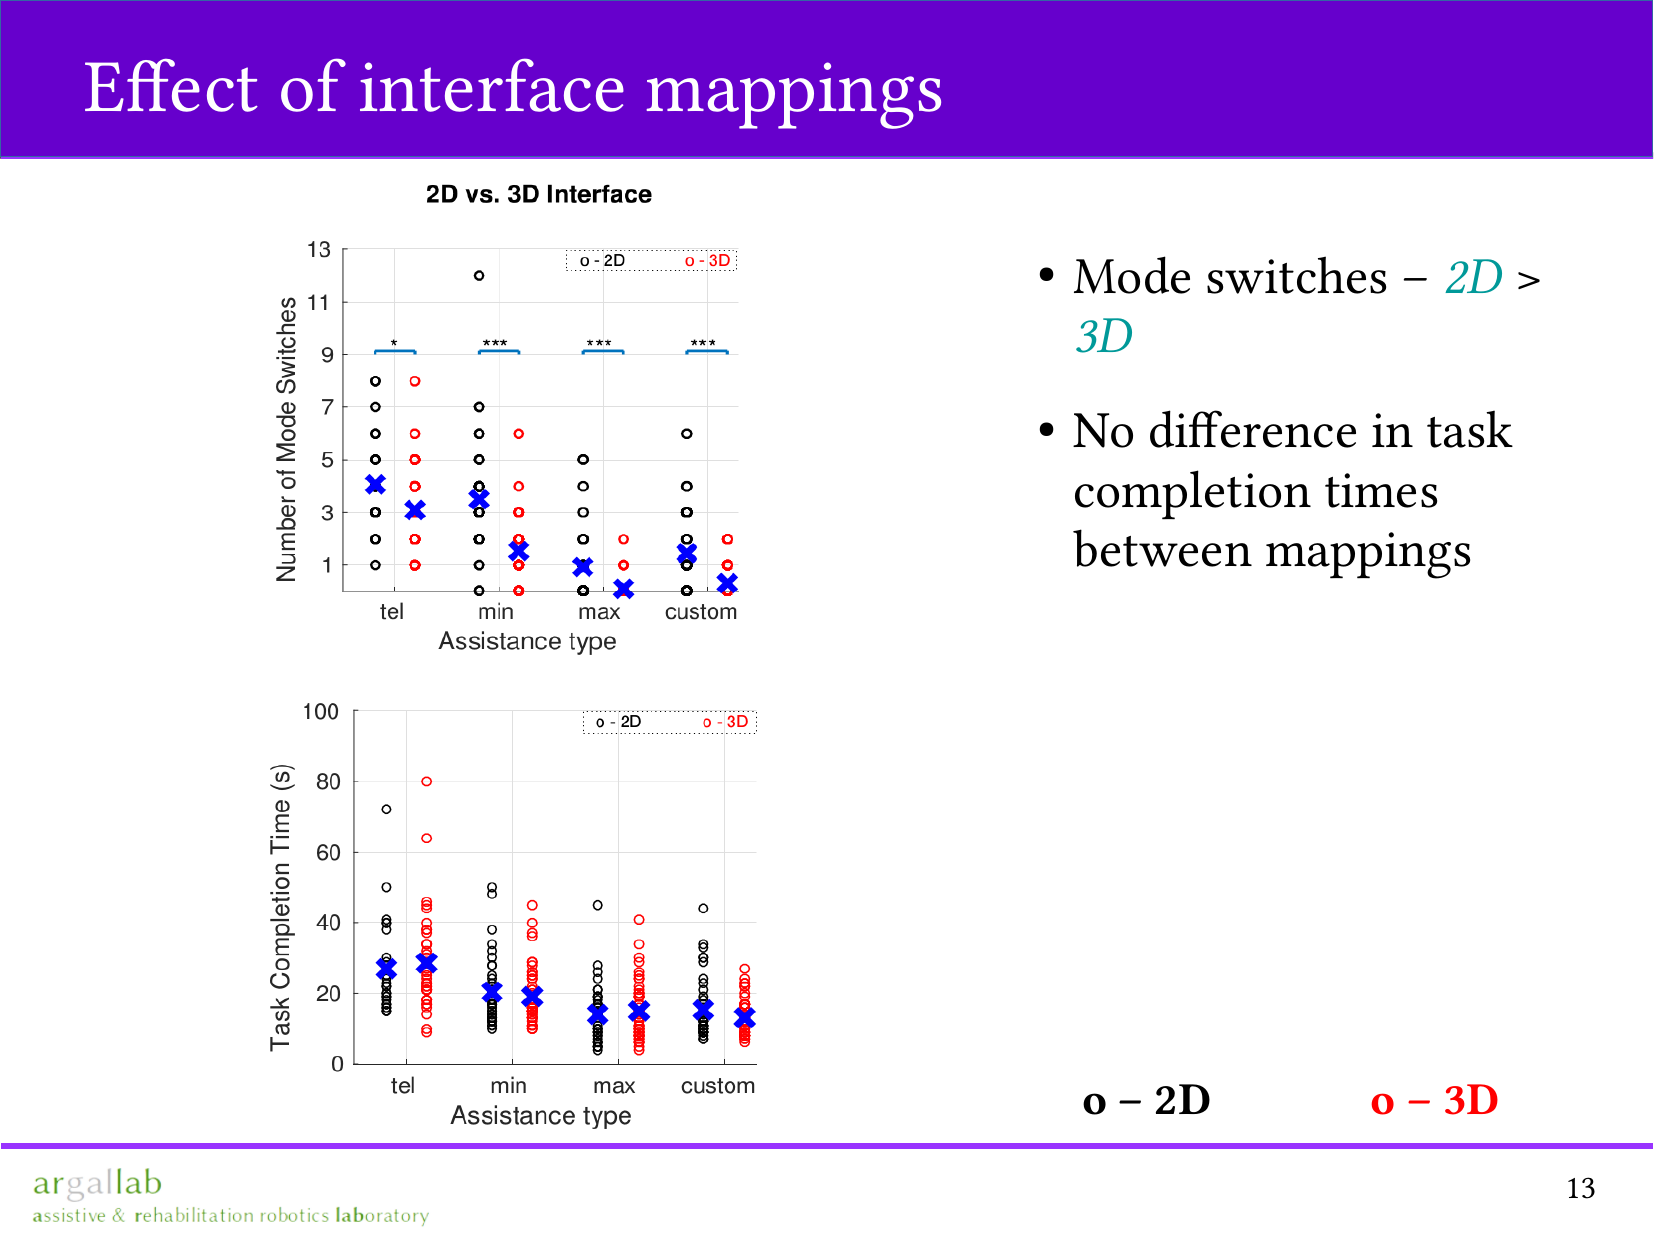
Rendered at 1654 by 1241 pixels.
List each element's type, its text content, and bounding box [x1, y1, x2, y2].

text_box o – 2D o – 3D [1055, 1066, 1527, 1134]
picture [21, 680, 811, 1241]
text_box Effect of interface mappings [69, 36, 1621, 138]
text_box Mode switches – 2D > 3D No difference in task completion times between mappings [1022, 239, 1623, 744]
picture [231, 164, 804, 675]
